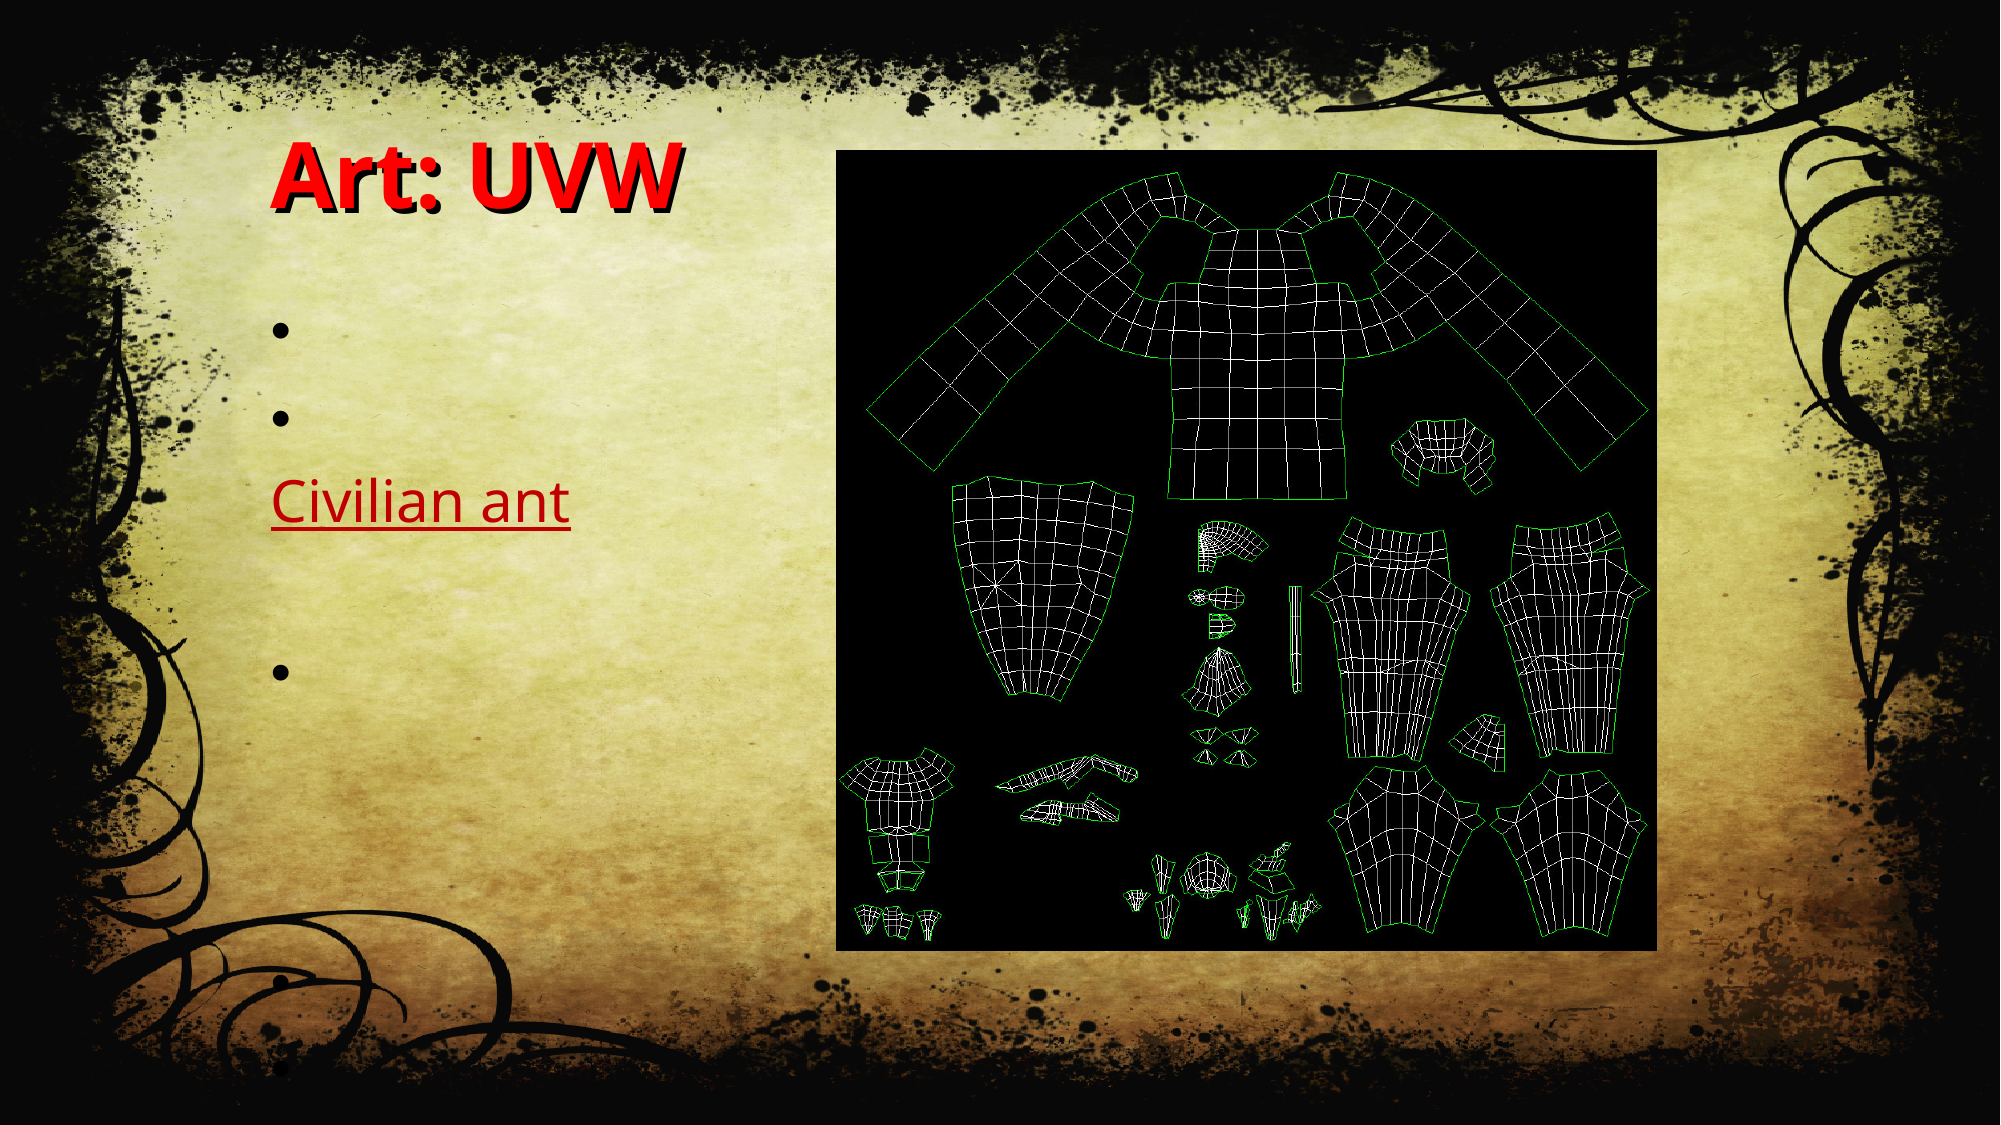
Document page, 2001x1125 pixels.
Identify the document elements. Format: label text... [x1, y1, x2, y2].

list Civilian ant [255, 288, 1981, 1002]
title Art: UVW [255, 70, 1981, 288]
picture [836, 150, 1657, 951]
